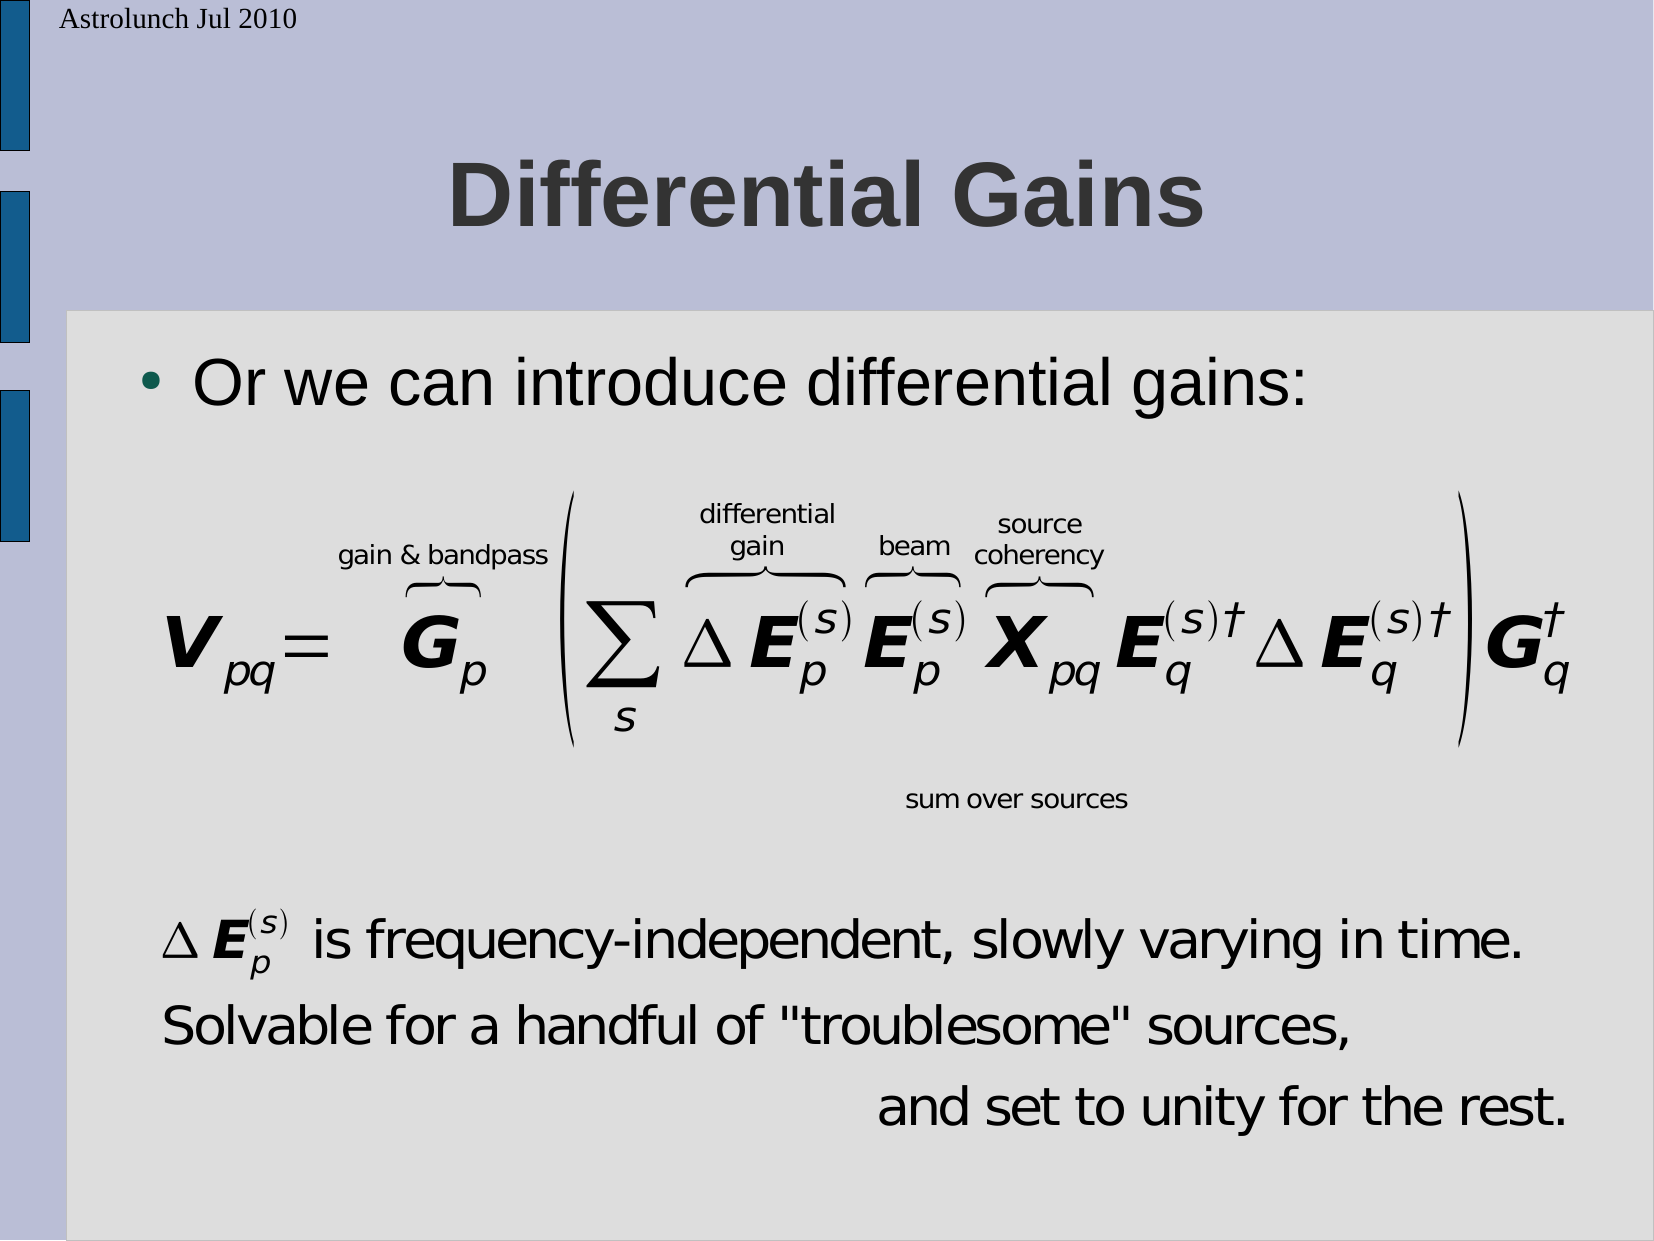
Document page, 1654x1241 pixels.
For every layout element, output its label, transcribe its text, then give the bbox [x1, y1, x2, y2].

chart [155, 487, 1576, 1141]
list Or we can introduce differential gains: [121, 344, 1534, 488]
title Differential Gains [121, 91, 1534, 299]
